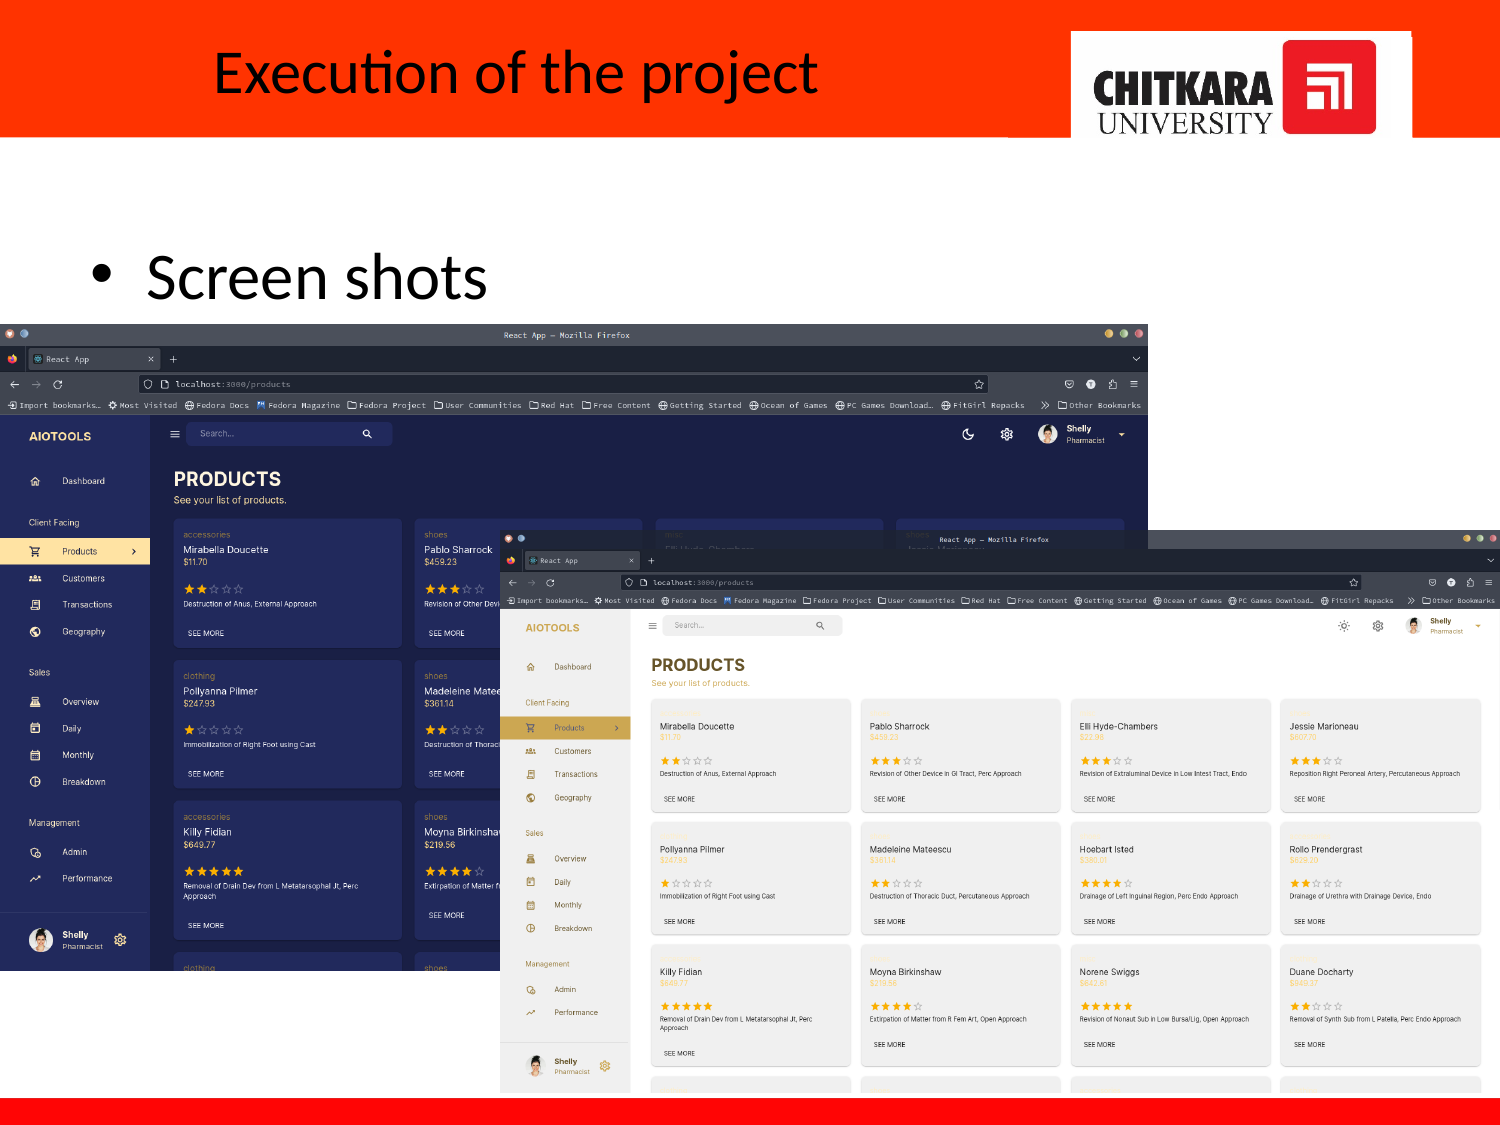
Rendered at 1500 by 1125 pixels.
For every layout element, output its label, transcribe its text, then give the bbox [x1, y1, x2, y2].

list Screen shots [75, 224, 1425, 530]
picture [0, 1096, 1500, 1125]
picture [1074, 37, 1391, 138]
title Execution of the project [0, 0, 1063, 138]
picture [0, 324, 1500, 1093]
